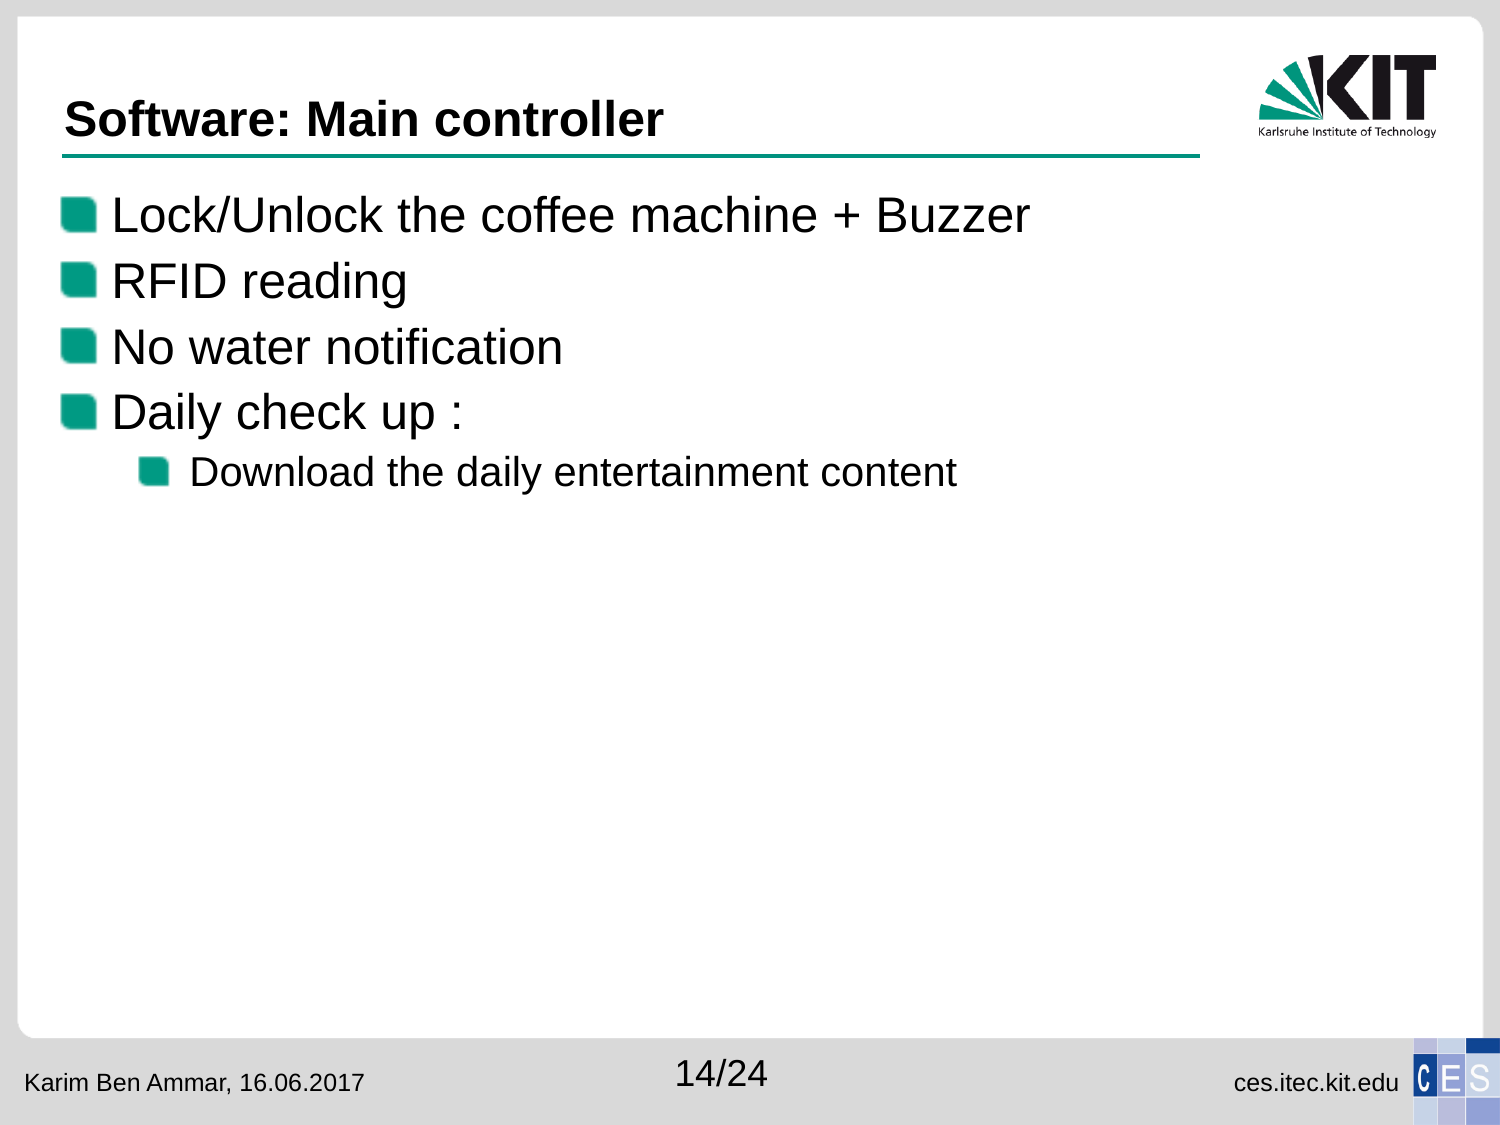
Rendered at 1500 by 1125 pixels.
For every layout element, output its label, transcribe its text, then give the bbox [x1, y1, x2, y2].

text_box 14/24 [659, 1045, 783, 1117]
text_box Lock/Unlock the coffee machine + Buzzer RFID reading No water notification Daily check up : Download the daily entertainment content [45, 179, 1456, 1021]
picture [0, 0, 1500, 1125]
title Software: Main controller [64, 54, 1198, 147]
